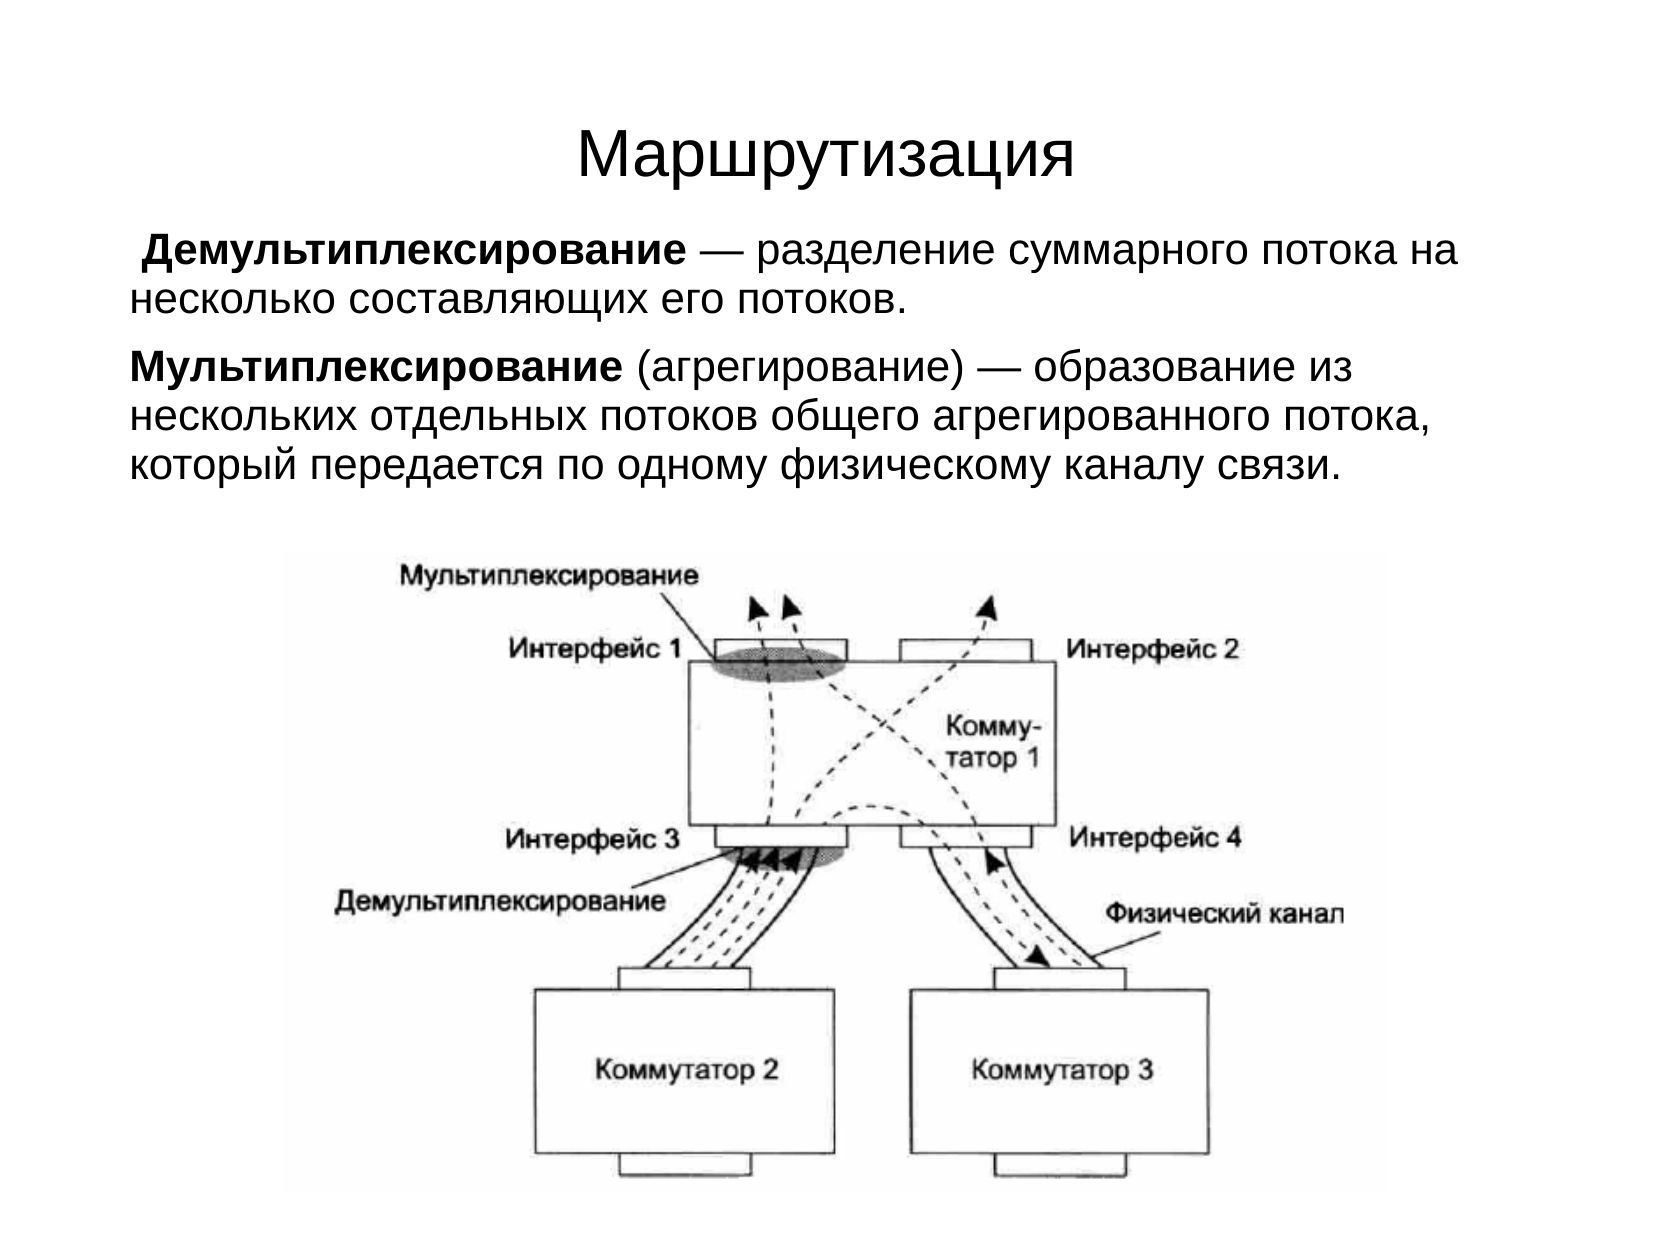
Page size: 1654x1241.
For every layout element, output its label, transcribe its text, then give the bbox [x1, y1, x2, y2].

picture [282, 551, 1386, 1193]
list Демультиплексирование — разделение суммарного потока на несколько составляющих его потоков. Мультиплексирование (агрегирование) — образование из нескольких отдельных потоков общего агрегированного потока, который передается по одному физическому каналу связи. [82, 224, 1571, 497]
title Маршрутизация [82, 49, 1571, 224]
